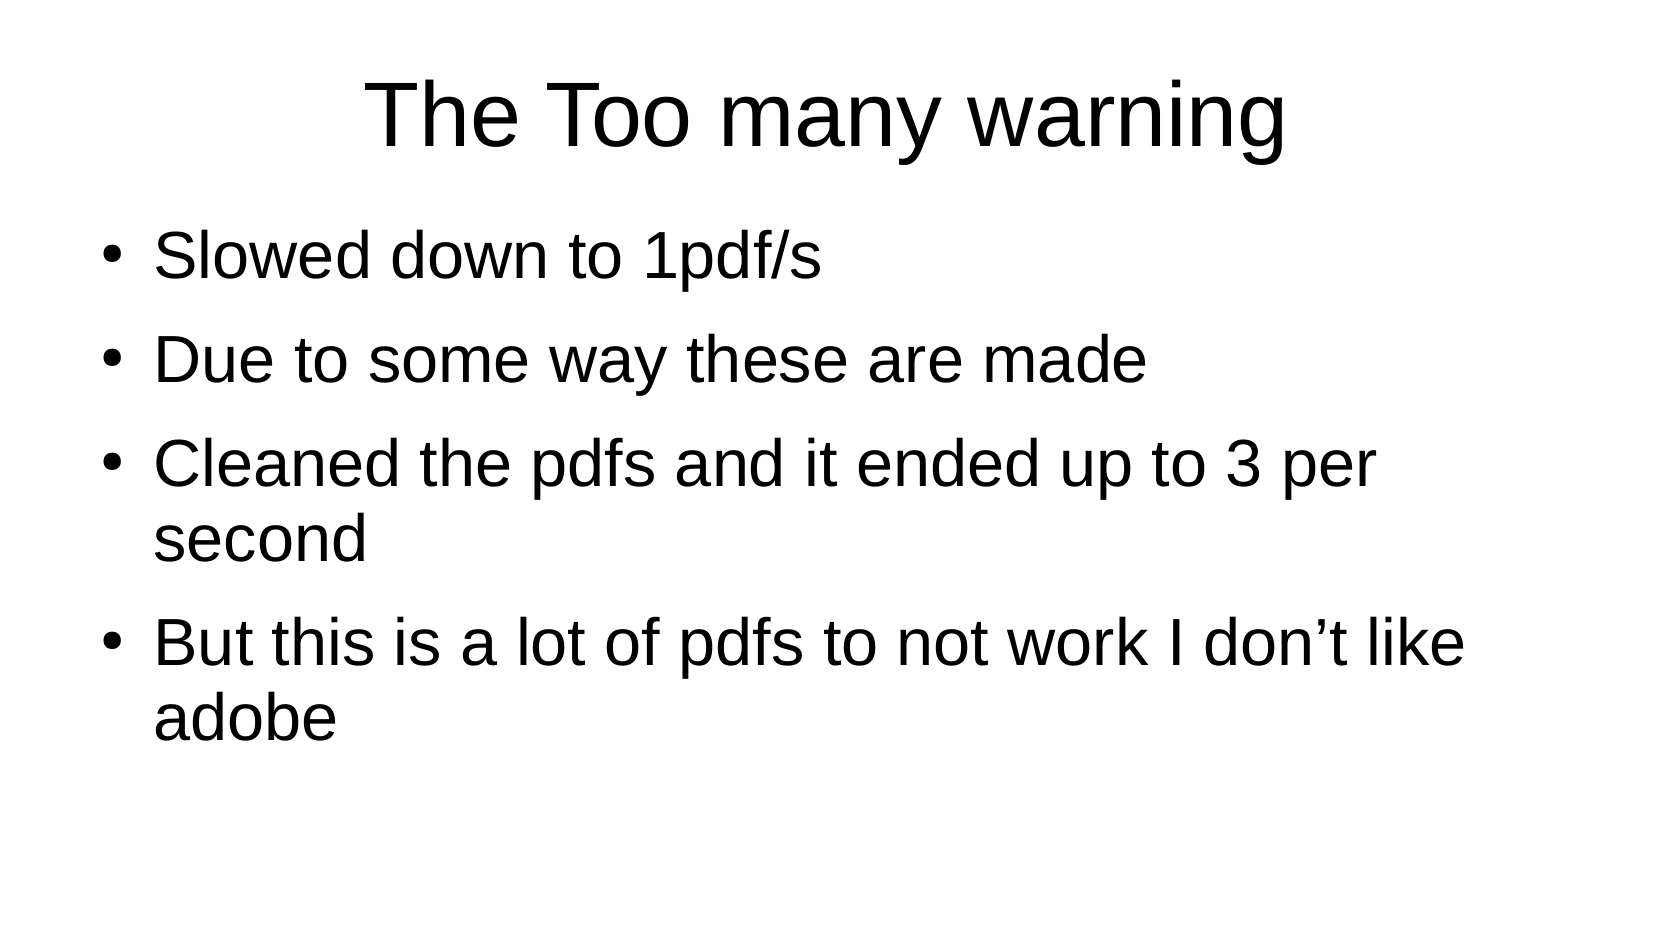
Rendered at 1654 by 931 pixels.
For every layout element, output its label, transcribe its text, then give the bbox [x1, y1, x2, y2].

title The Too many warning [82, 37, 1571, 193]
list Slowed down to 1pdf/s Due to some way these are made Cleaned the pdfs and it ended up to 3 per second But this is a lot of pdfs to not work I don’t like adobe [82, 217, 1571, 758]
